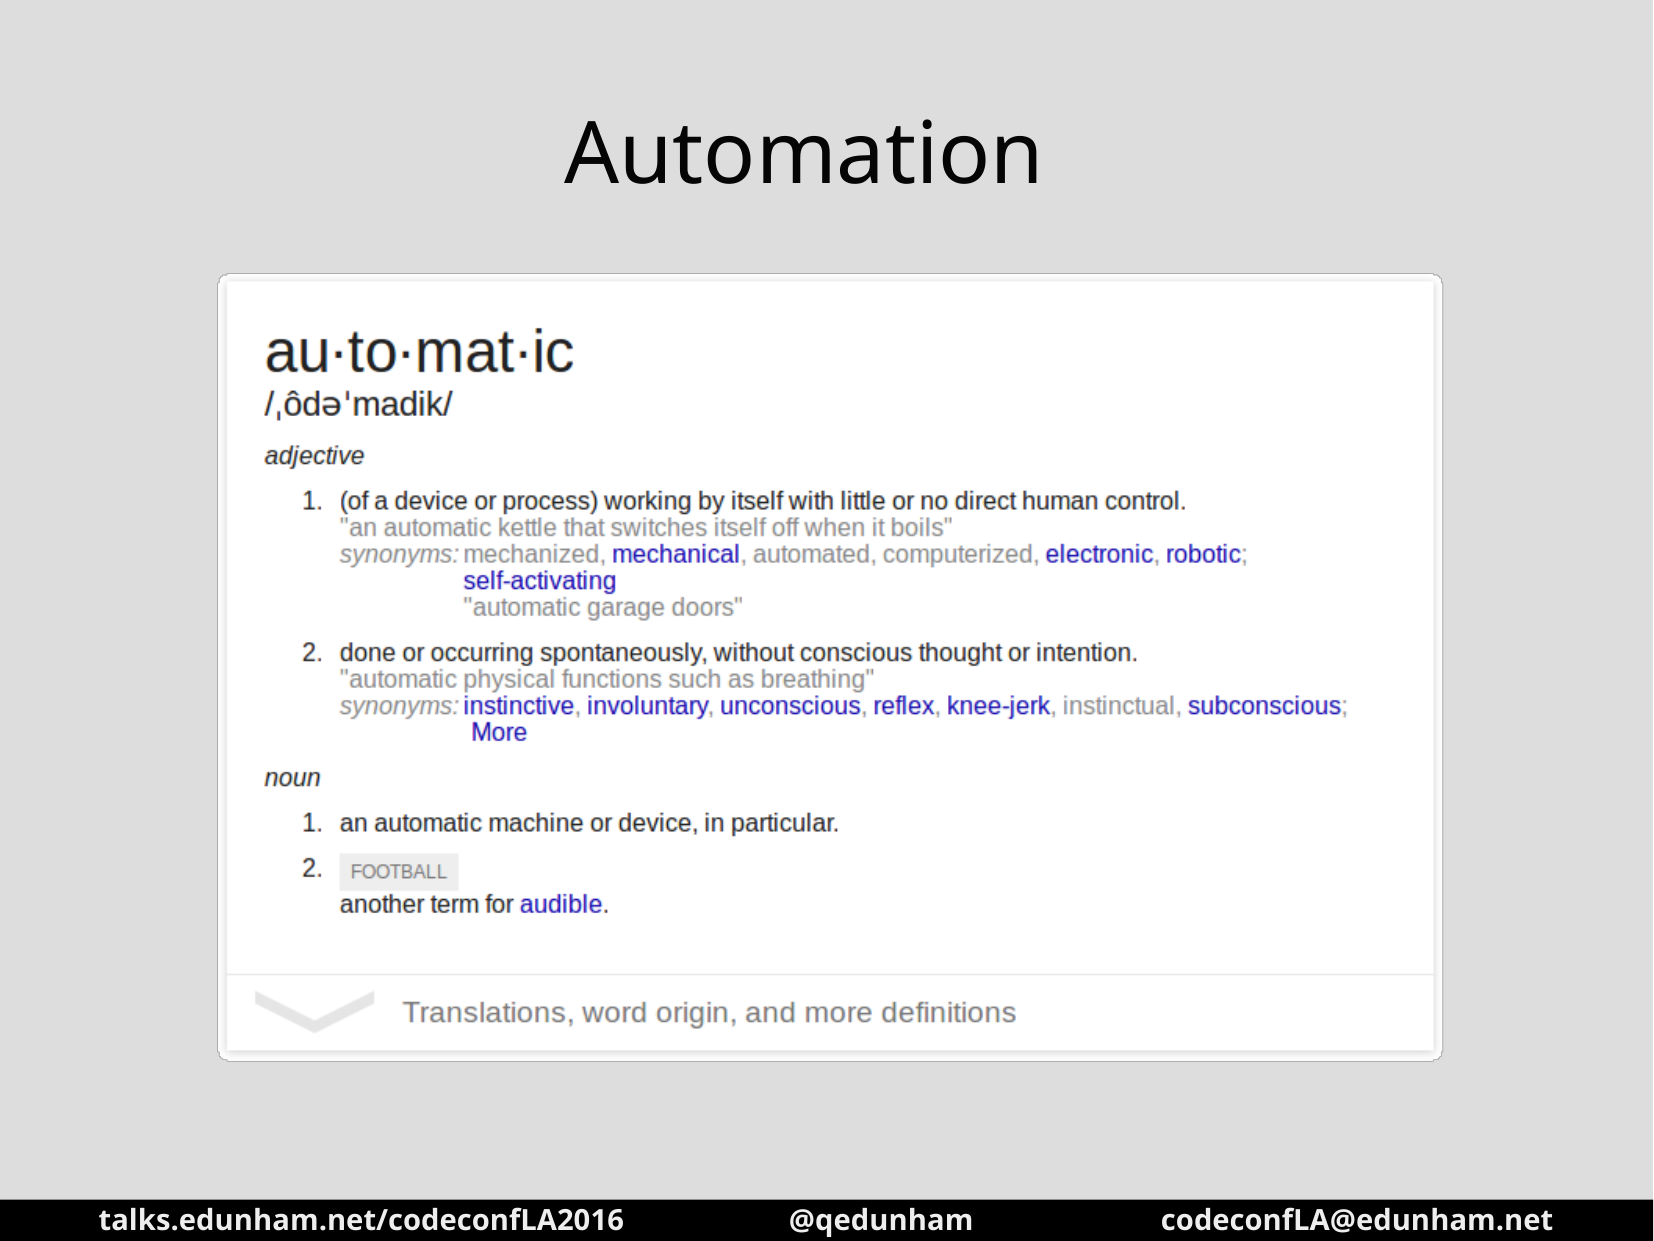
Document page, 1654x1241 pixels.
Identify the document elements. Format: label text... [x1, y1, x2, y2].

picture [196, 255, 1501, 1111]
title Automation [15, 47, 1594, 253]
